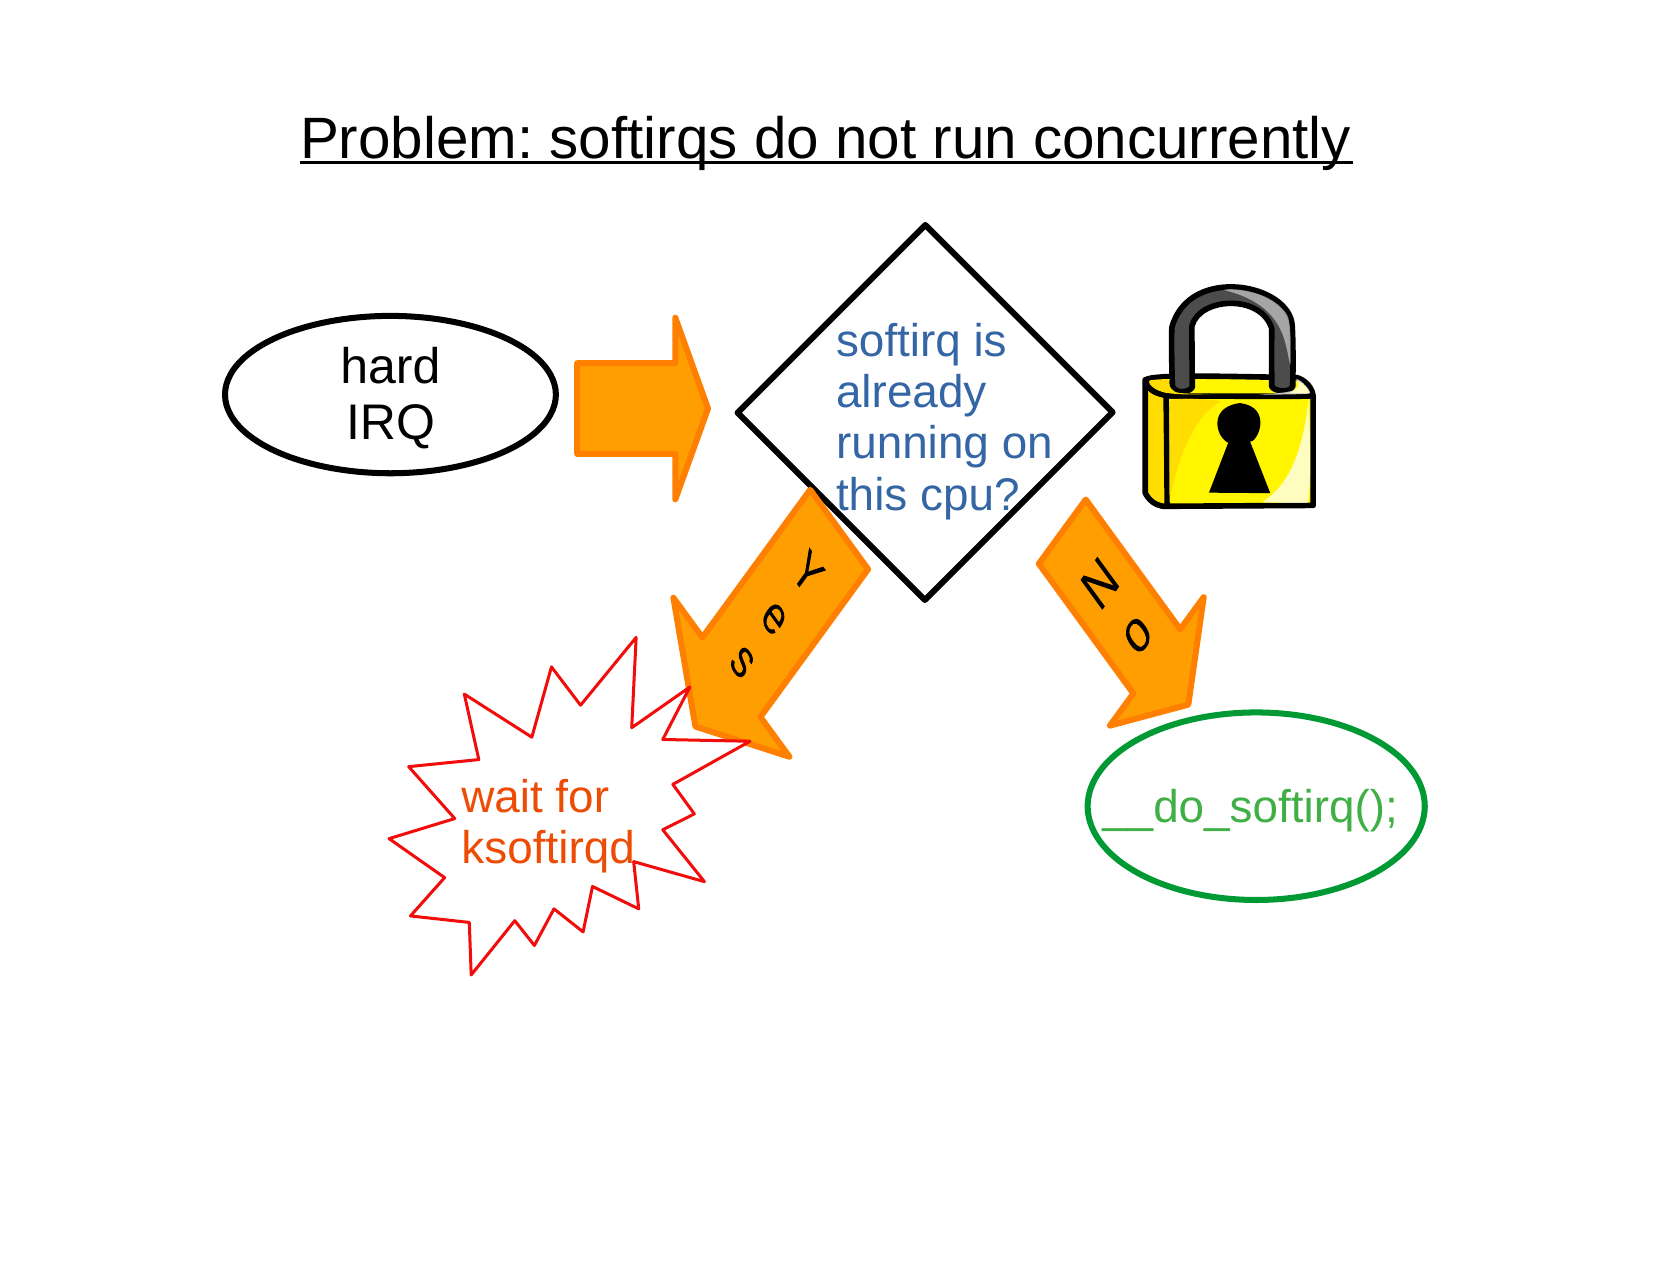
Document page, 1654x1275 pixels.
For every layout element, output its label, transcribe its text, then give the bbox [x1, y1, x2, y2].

text_box [1068, 367, 1086, 457]
title Problem: softirqs do not run concurrently [82, 50, 1571, 226]
text_box [389, 821, 552, 975]
text_box [1098, 840, 1414, 901]
text_box [1098, 712, 1414, 773]
picture [1086, 262, 1387, 563]
text_box [577, 317, 709, 500]
text_box hard IRQ [225, 315, 556, 474]
text_box [852, 528, 997, 601]
text_box __do_softirq(); [1087, 773, 1426, 840]
text_box [843, 226, 1008, 307]
text_box Y e s [673, 489, 869, 757]
text_box wait for ksoftirqd [446, 763, 727, 914]
text_box [737, 329, 821, 497]
text_box No [1038, 499, 1204, 726]
text_box softirq is already running on this cpu? [821, 307, 1068, 528]
text_box [560, 914, 587, 932]
text_box [408, 637, 751, 809]
